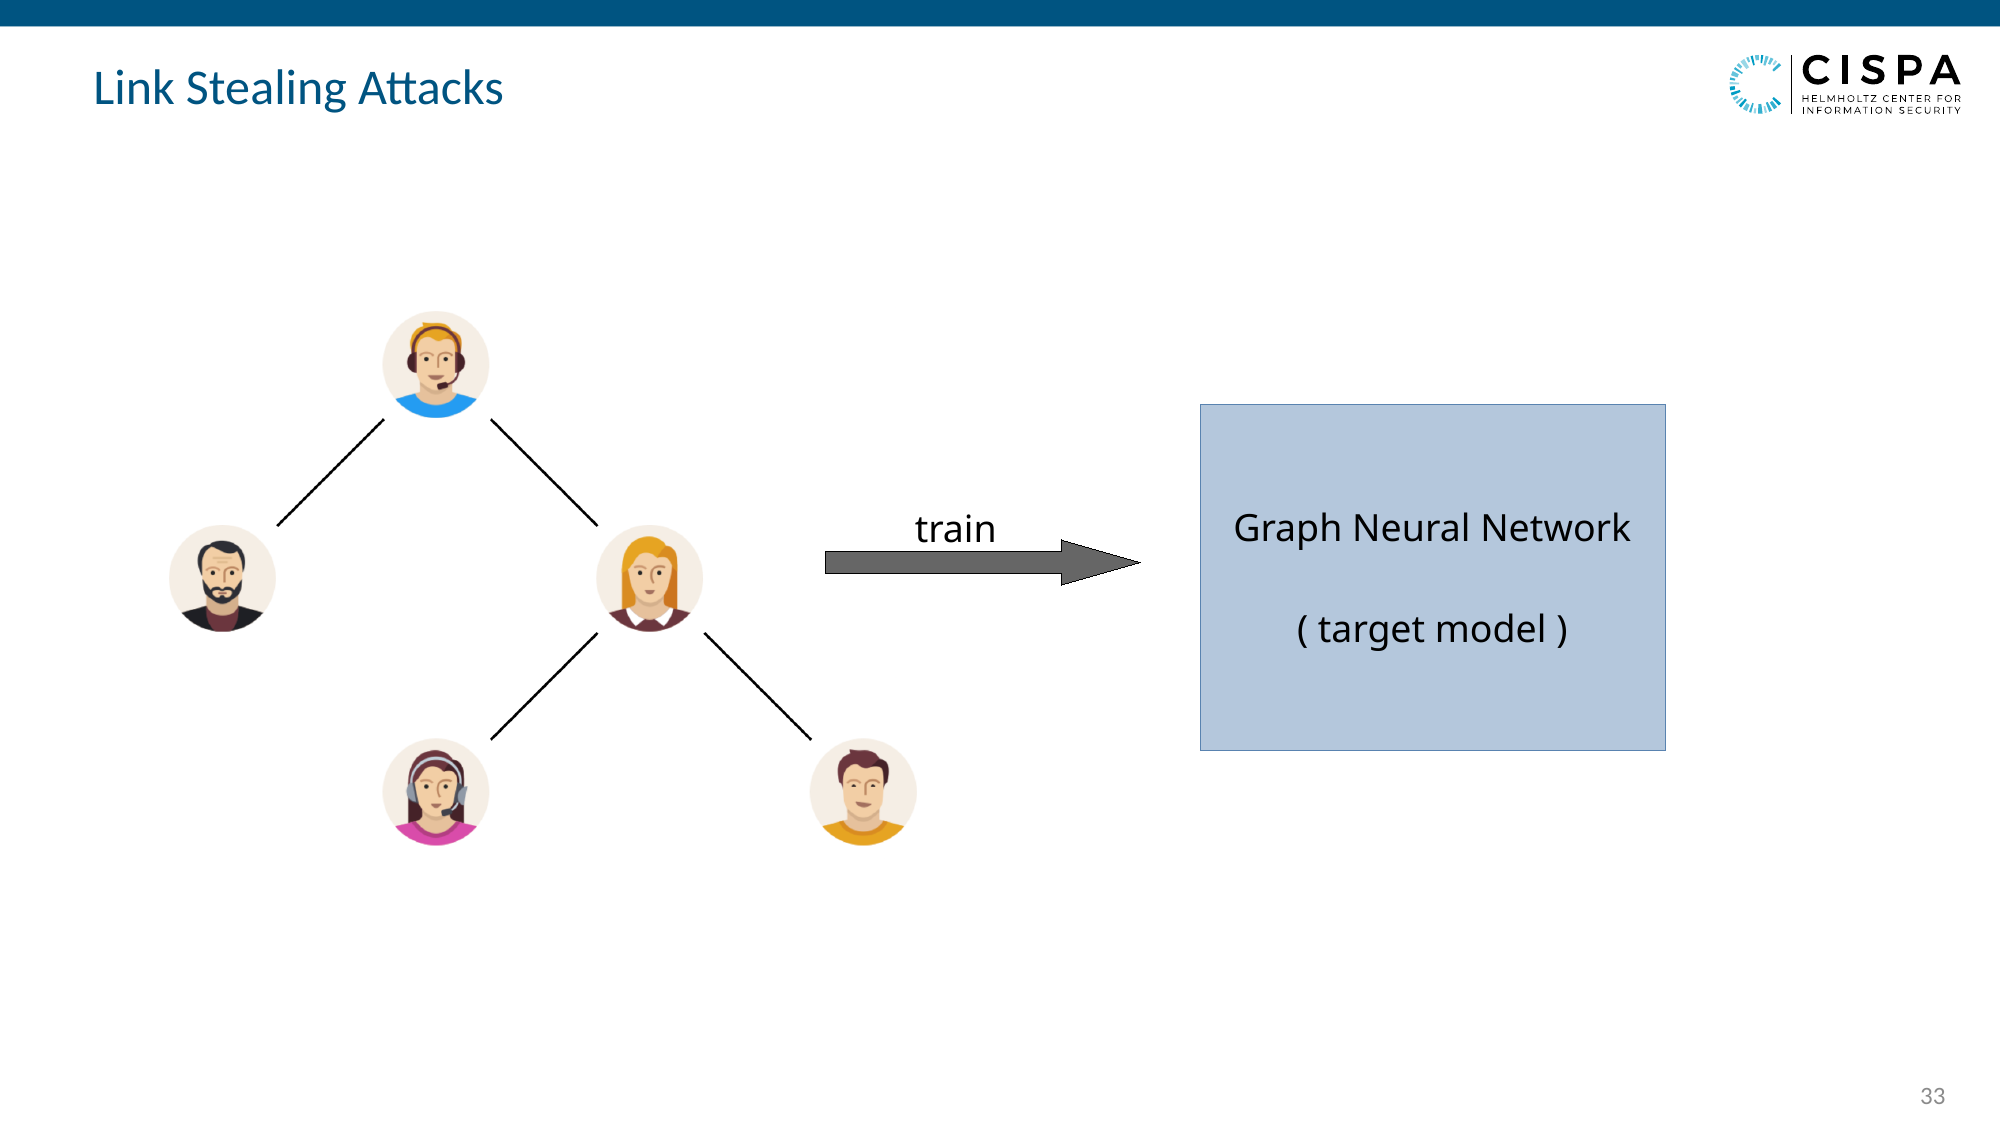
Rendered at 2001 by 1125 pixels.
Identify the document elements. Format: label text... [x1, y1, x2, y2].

text_box Graph Neural Network ( target model ) [1200, 404, 1666, 751]
picture [142, 284, 946, 875]
slide_number <number> [1870, 1065, 1961, 1125]
title Link Stealing Attacks [78, 38, 1699, 131]
text_box train [900, 495, 1018, 554]
text_box [825, 539, 1141, 586]
